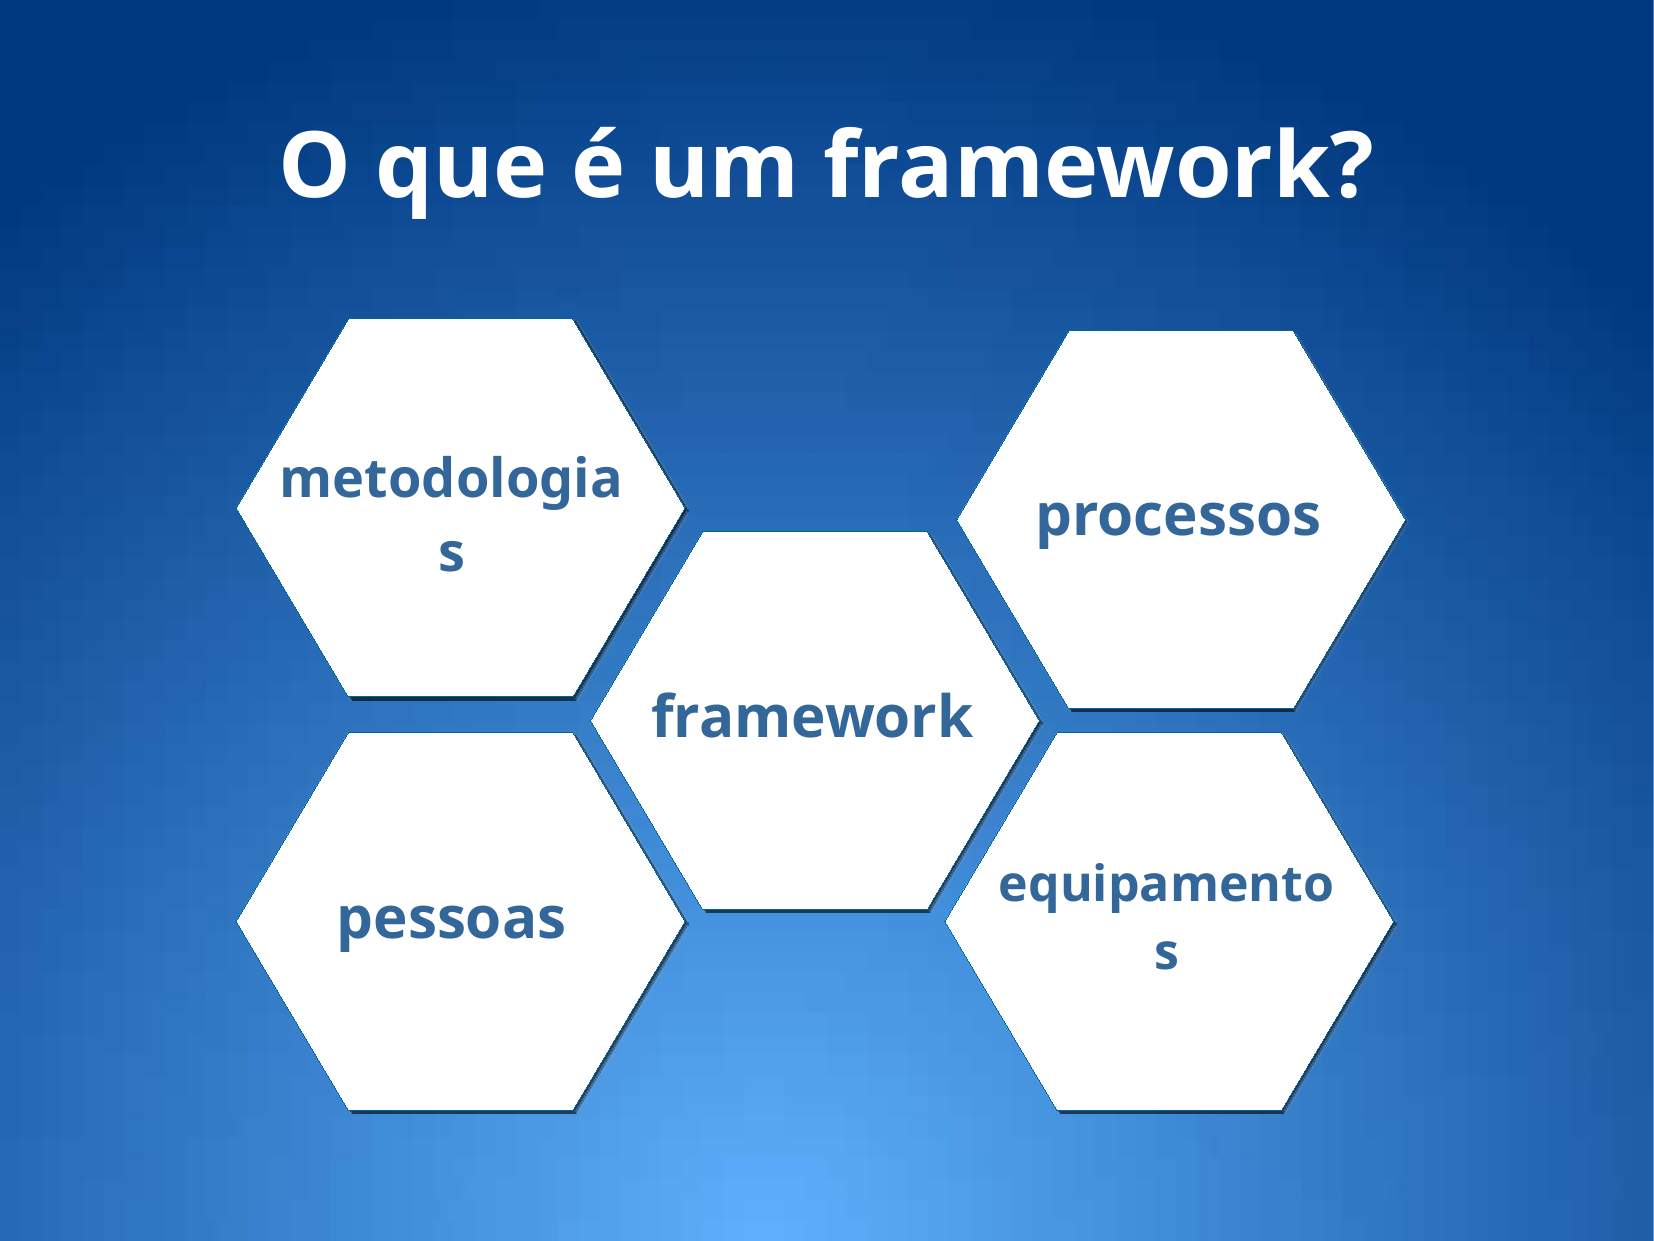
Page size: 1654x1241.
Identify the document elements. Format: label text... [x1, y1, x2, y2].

picture [0, 0, 1654, 1241]
text_box [956, 330, 1406, 709]
text_box processos [998, 460, 1359, 566]
text_box [944, 732, 1394, 1111]
text_box [590, 531, 1040, 910]
text_box [236, 732, 686, 1111]
text_box pessoas [271, 863, 632, 969]
text_box [236, 318, 686, 697]
text_box framework [632, 662, 993, 768]
title O que é um framework? [277, 88, 1376, 237]
text_box equipamentos [986, 863, 1347, 969]
text_box metodologias [271, 460, 632, 566]
